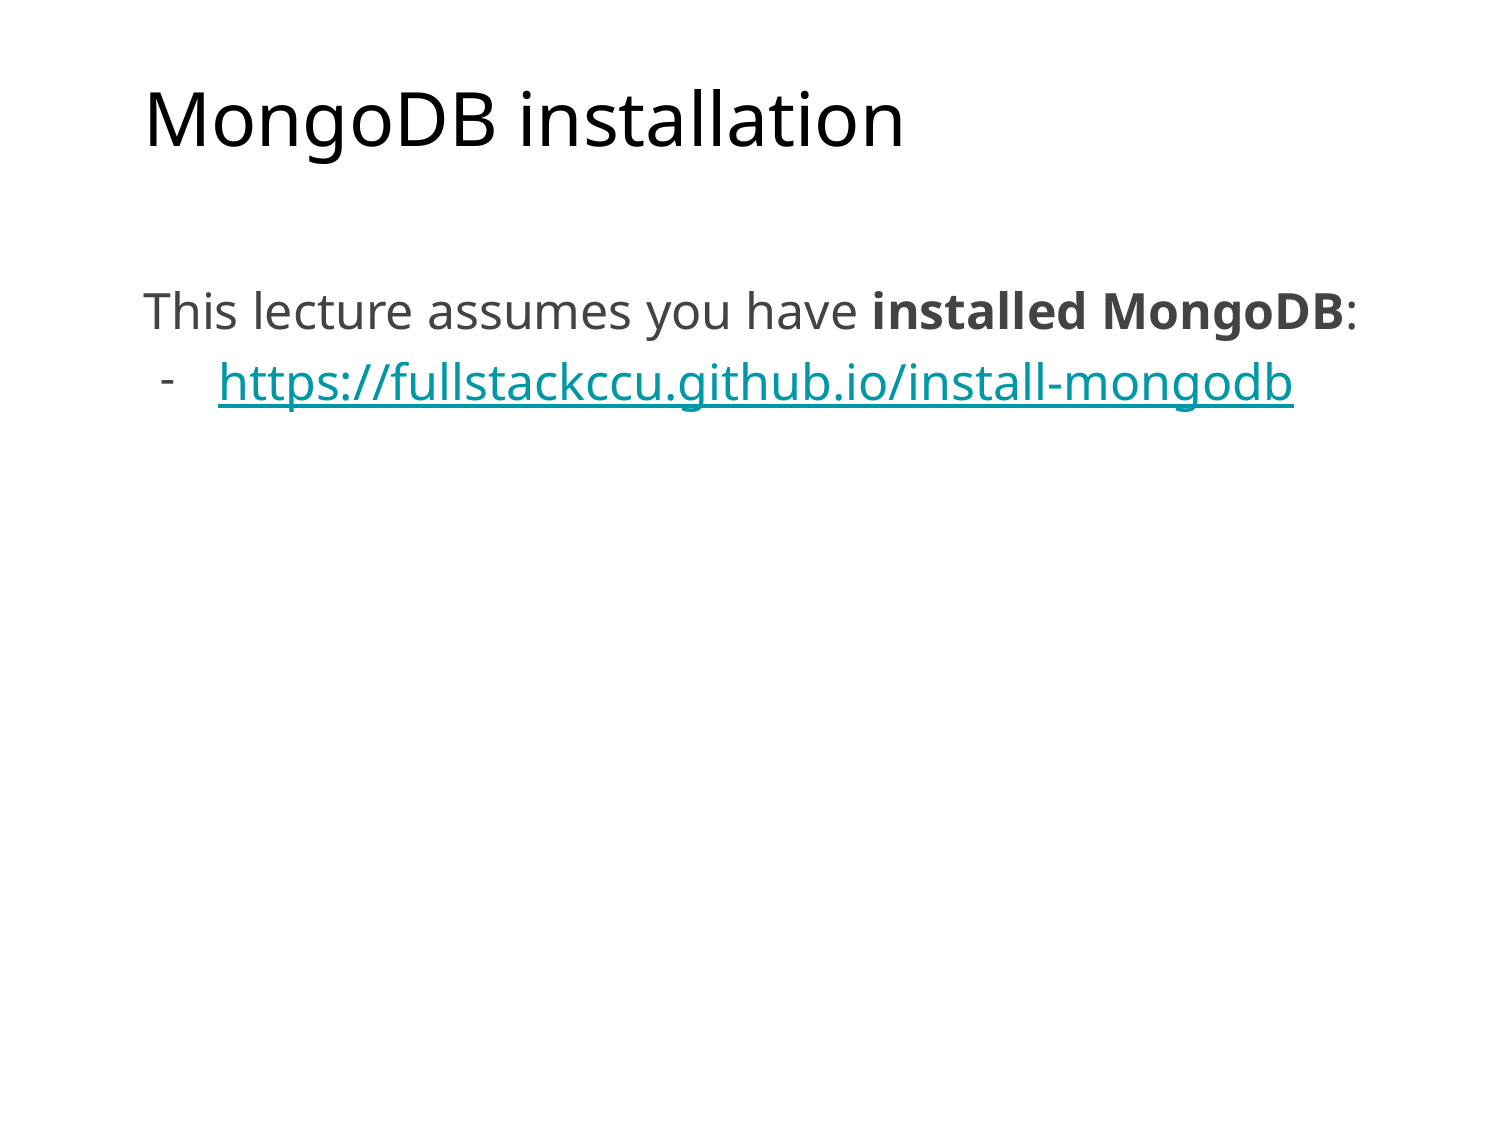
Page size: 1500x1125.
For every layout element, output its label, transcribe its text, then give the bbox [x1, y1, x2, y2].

title MongoDB installation [128, 56, 1372, 183]
list This lecture assumes you have installed MongoDB: https://fullstackccu.github.io/install-mongodb [128, 255, 1435, 1004]
